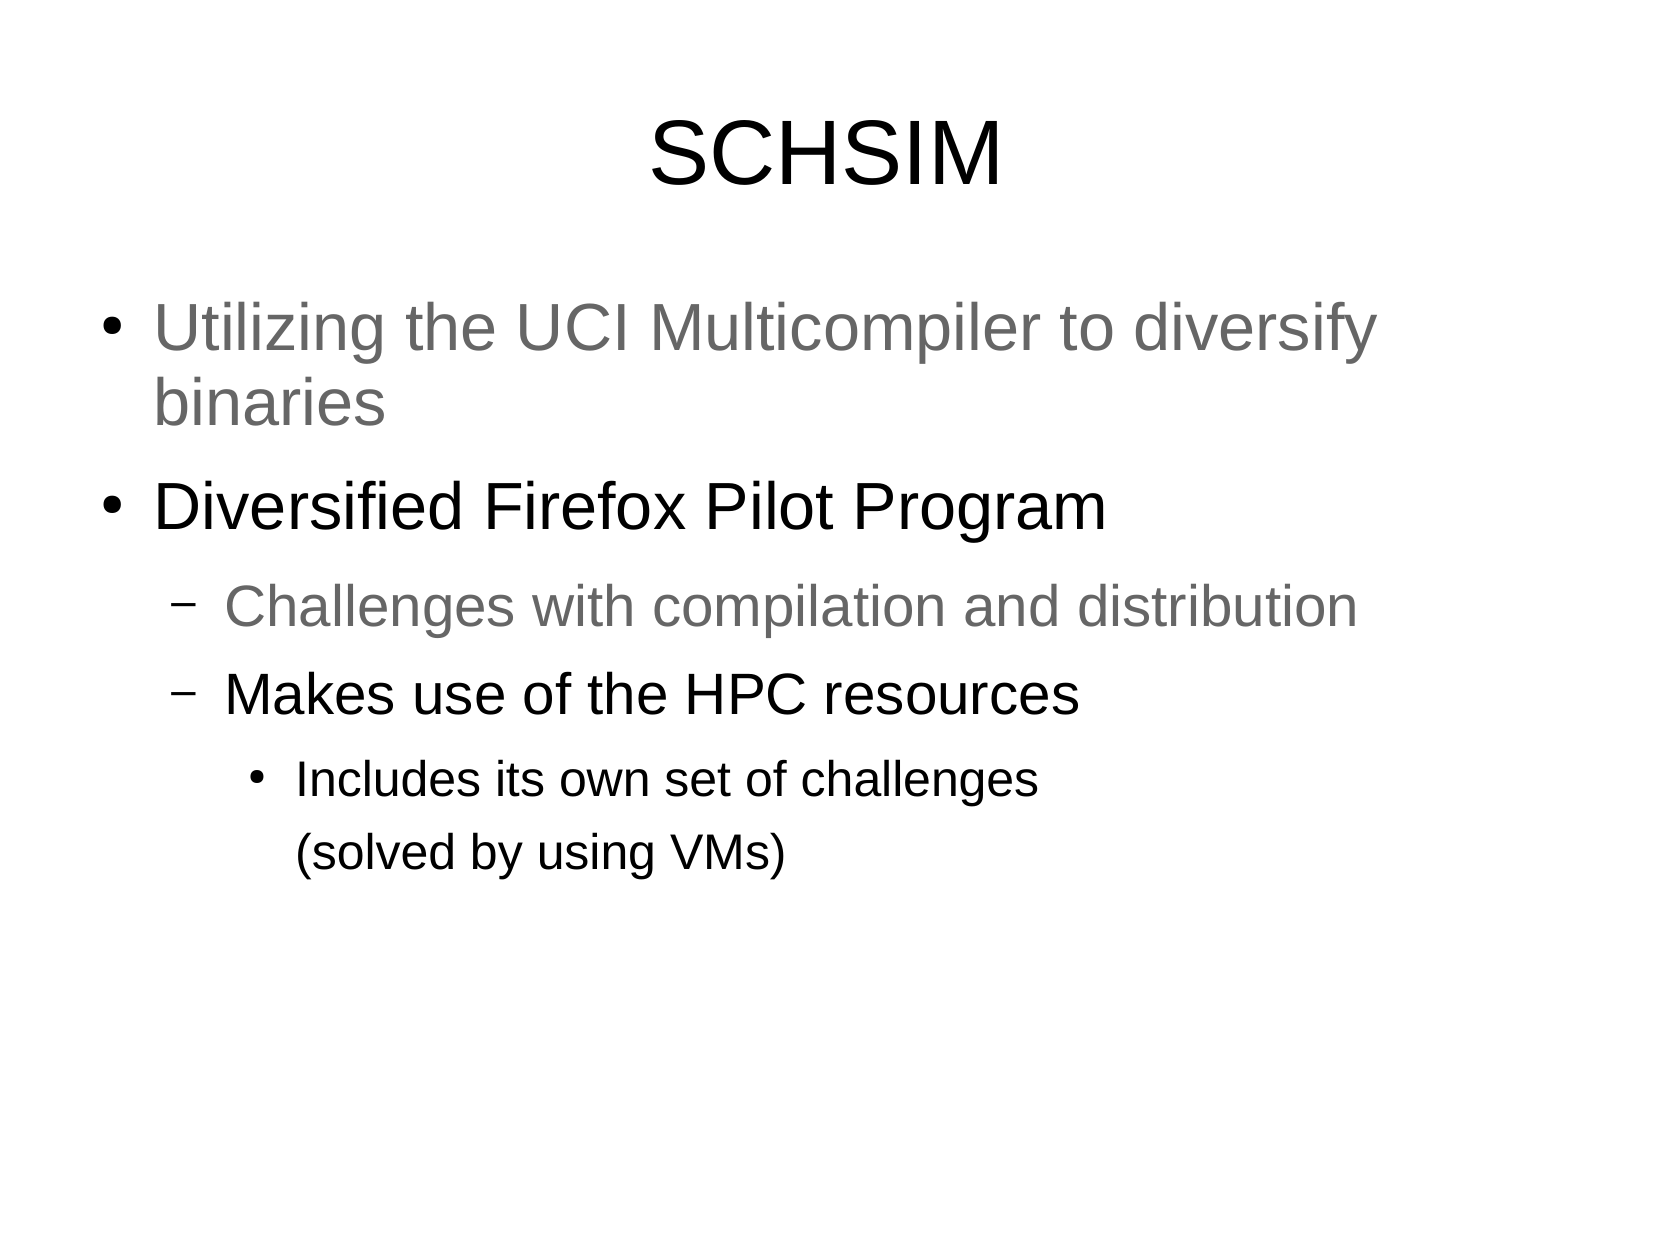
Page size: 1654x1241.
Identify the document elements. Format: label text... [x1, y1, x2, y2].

list Utilizing the UCI Multicompiler to diversify binaries Diversified Firefox Pilot Program Challenges with compilation and distribution Makes use of the HPC resources Includes its own set of challenges (solved by using VMs) [82, 290, 1571, 1010]
title SCHSIM [82, 49, 1571, 257]
